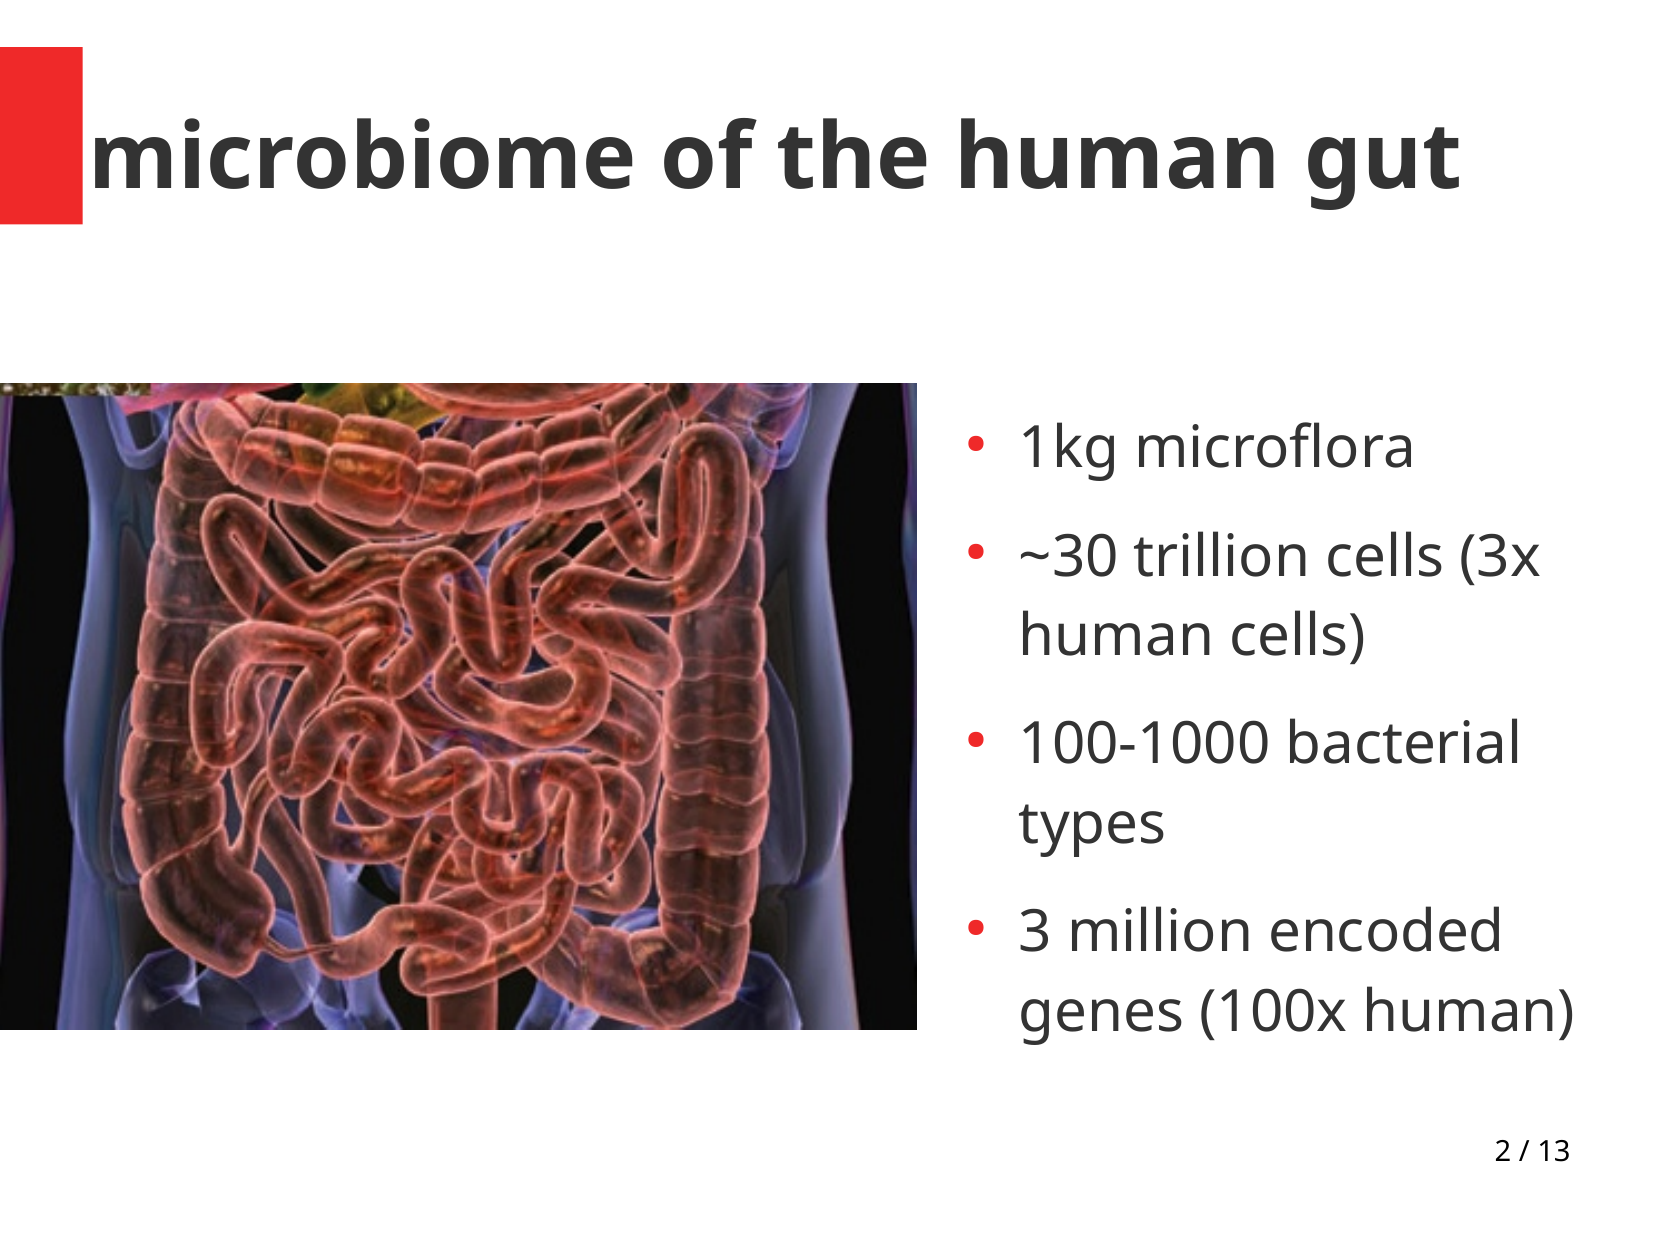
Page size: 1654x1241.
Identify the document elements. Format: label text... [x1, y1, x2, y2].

list 1kg microflora ~30 trillion cells (3x human cells) 100-1000 bacterial types 3 million encoded genes (100x human) [948, 405, 1607, 1062]
title microbiome of the human gut [88, 46, 1651, 260]
picture [0, 383, 917, 1030]
